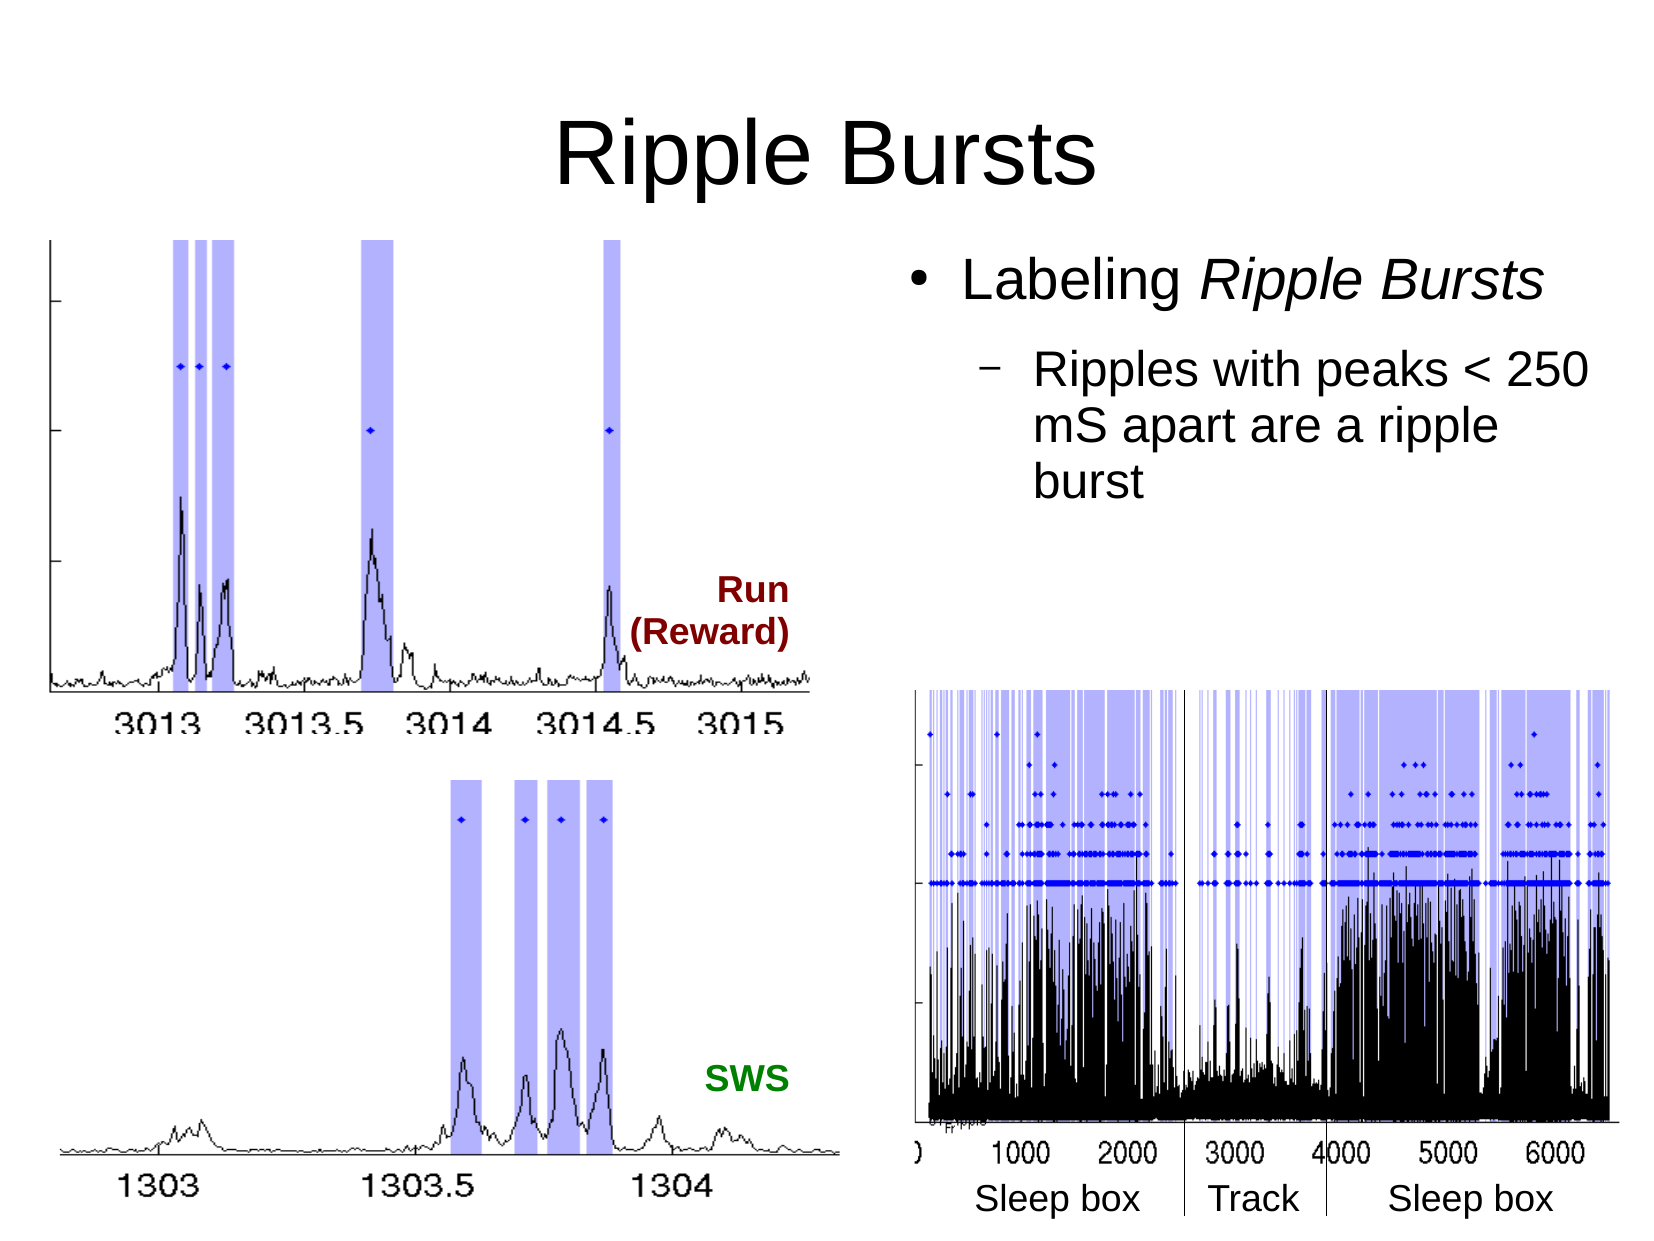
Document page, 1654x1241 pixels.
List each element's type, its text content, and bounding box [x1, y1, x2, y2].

text_box SWS [689, 1050, 805, 1108]
picture [1327, 690, 1620, 1171]
picture [1185, 690, 1326, 1171]
picture [44, 240, 810, 734]
title Ripple Bursts [82, 49, 1571, 257]
picture [914, 690, 1184, 1171]
text_box Run (Reward) [614, 561, 805, 661]
text_box Track [1192, 1170, 1315, 1228]
picture [59, 780, 840, 1201]
text_box Sleep box [959, 1170, 1156, 1228]
list Labeling Ripple Bursts Ripples with peaks < 250 mS apart are a ripple burst [891, 247, 1601, 646]
text_box Sleep box [1372, 1170, 1569, 1228]
